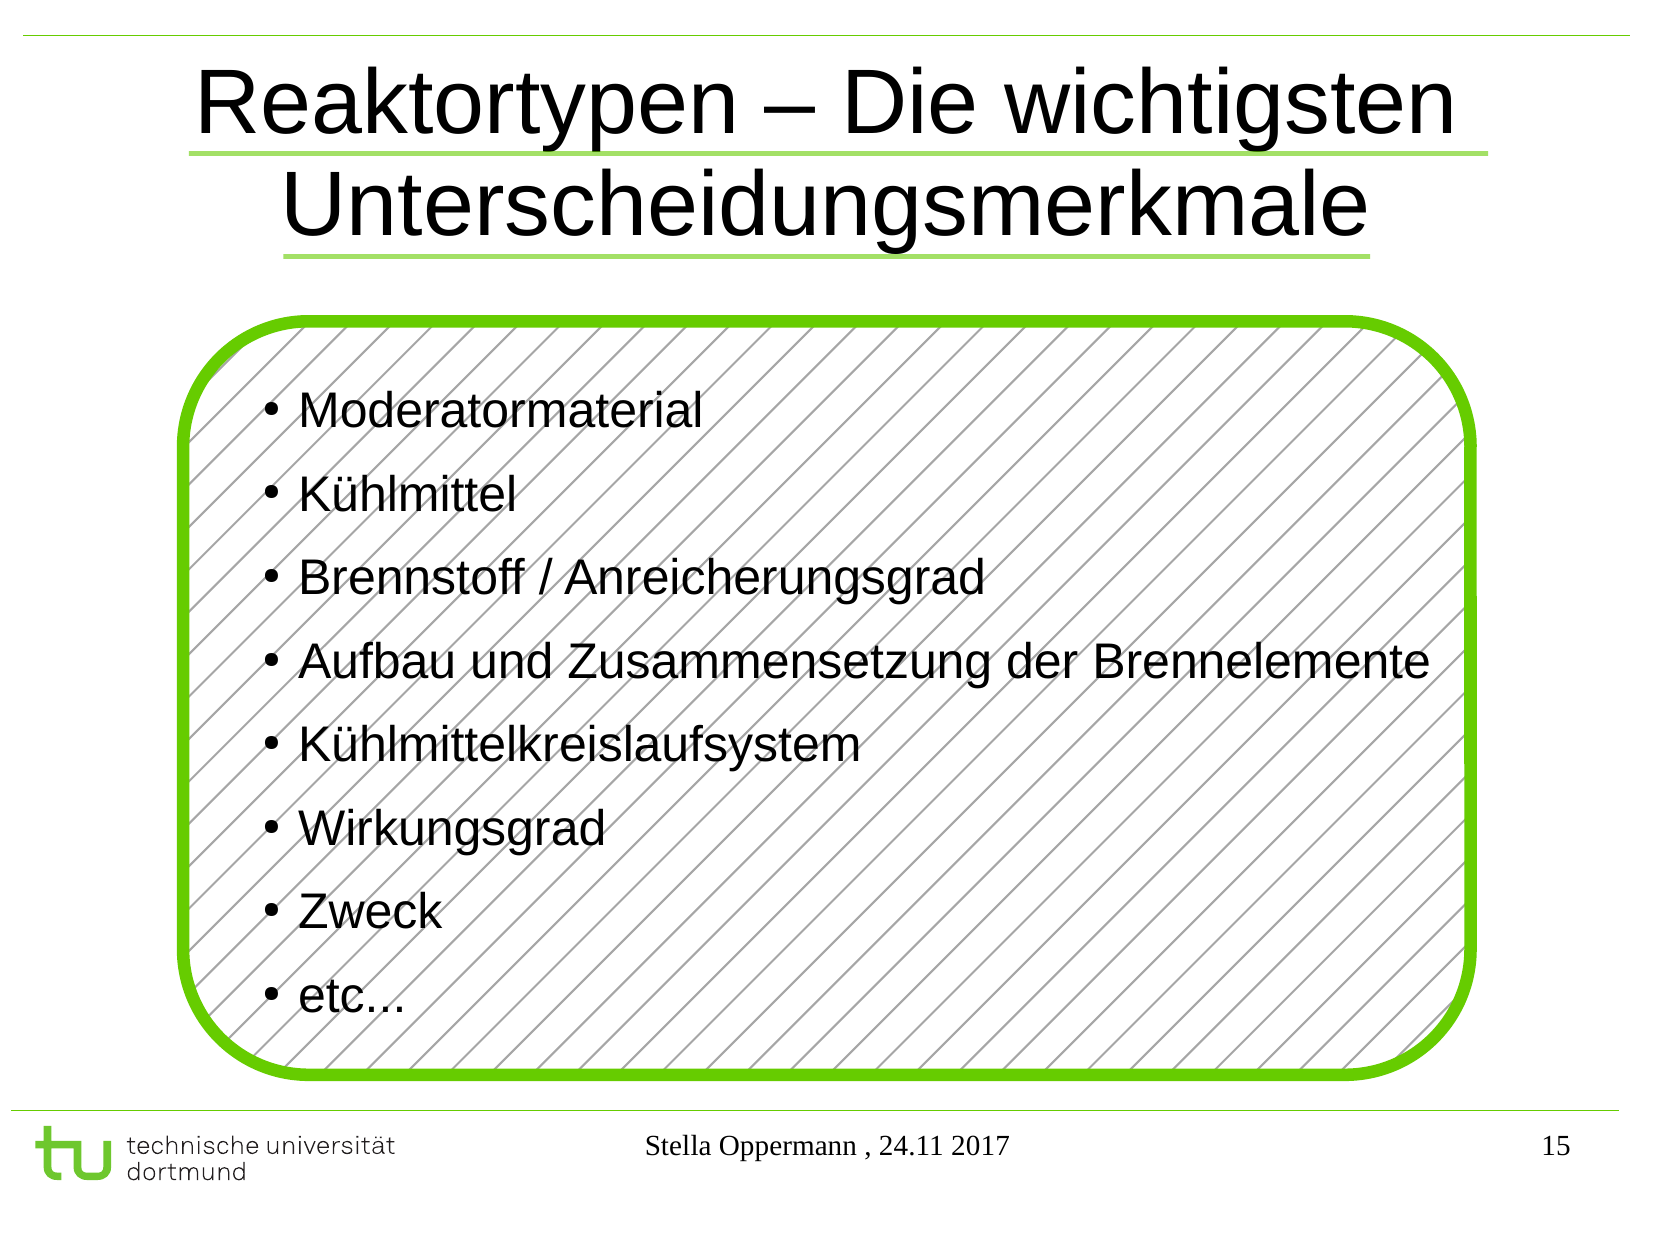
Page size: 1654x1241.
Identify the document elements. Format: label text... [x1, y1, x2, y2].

text_box Moderatormaterial Kühlmittel Brennstoff / Anreicherungsgrad Aufbau und Zusammensetzung der Brennelemente Kühlmittelkreislaufsystem Wirkungsgrad Zweck etc... [1372, 360, 1654, 1073]
chart [35, 1125, 461, 1241]
title Reaktortypen – Die wichtigsten Unterscheidungsmerkmale [82, 49, 1571, 257]
text_box [183, 321, 1471, 1075]
